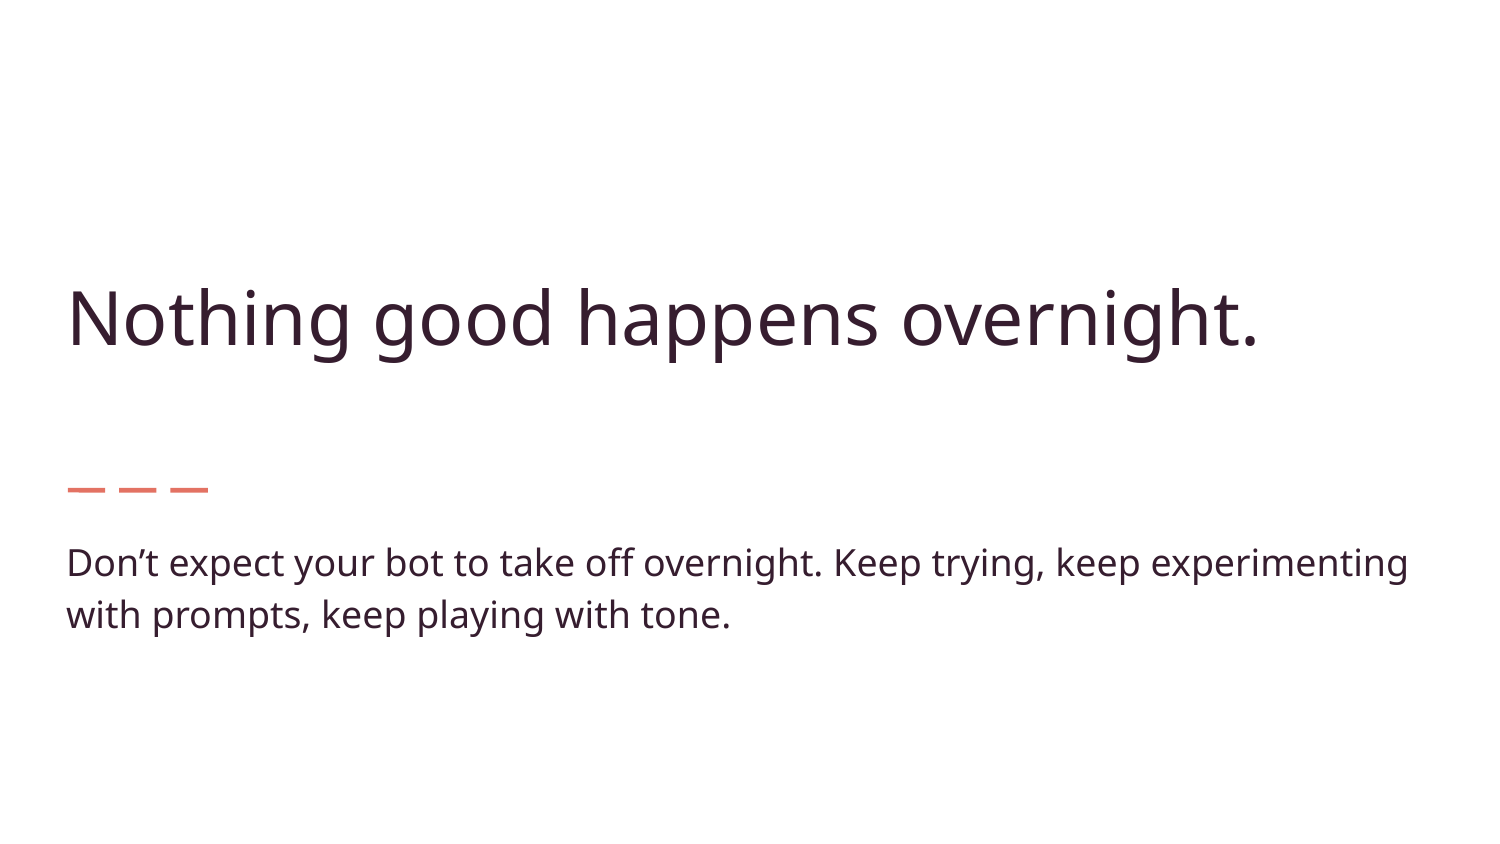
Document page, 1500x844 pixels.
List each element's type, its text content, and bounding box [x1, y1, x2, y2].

list Don’t expect your bot to take off overnight. Keep trying, keep experimenting with prompts, keep playing with tone. [51, 517, 1449, 731]
title Nothing good happens overnight. [51, 210, 1449, 376]
